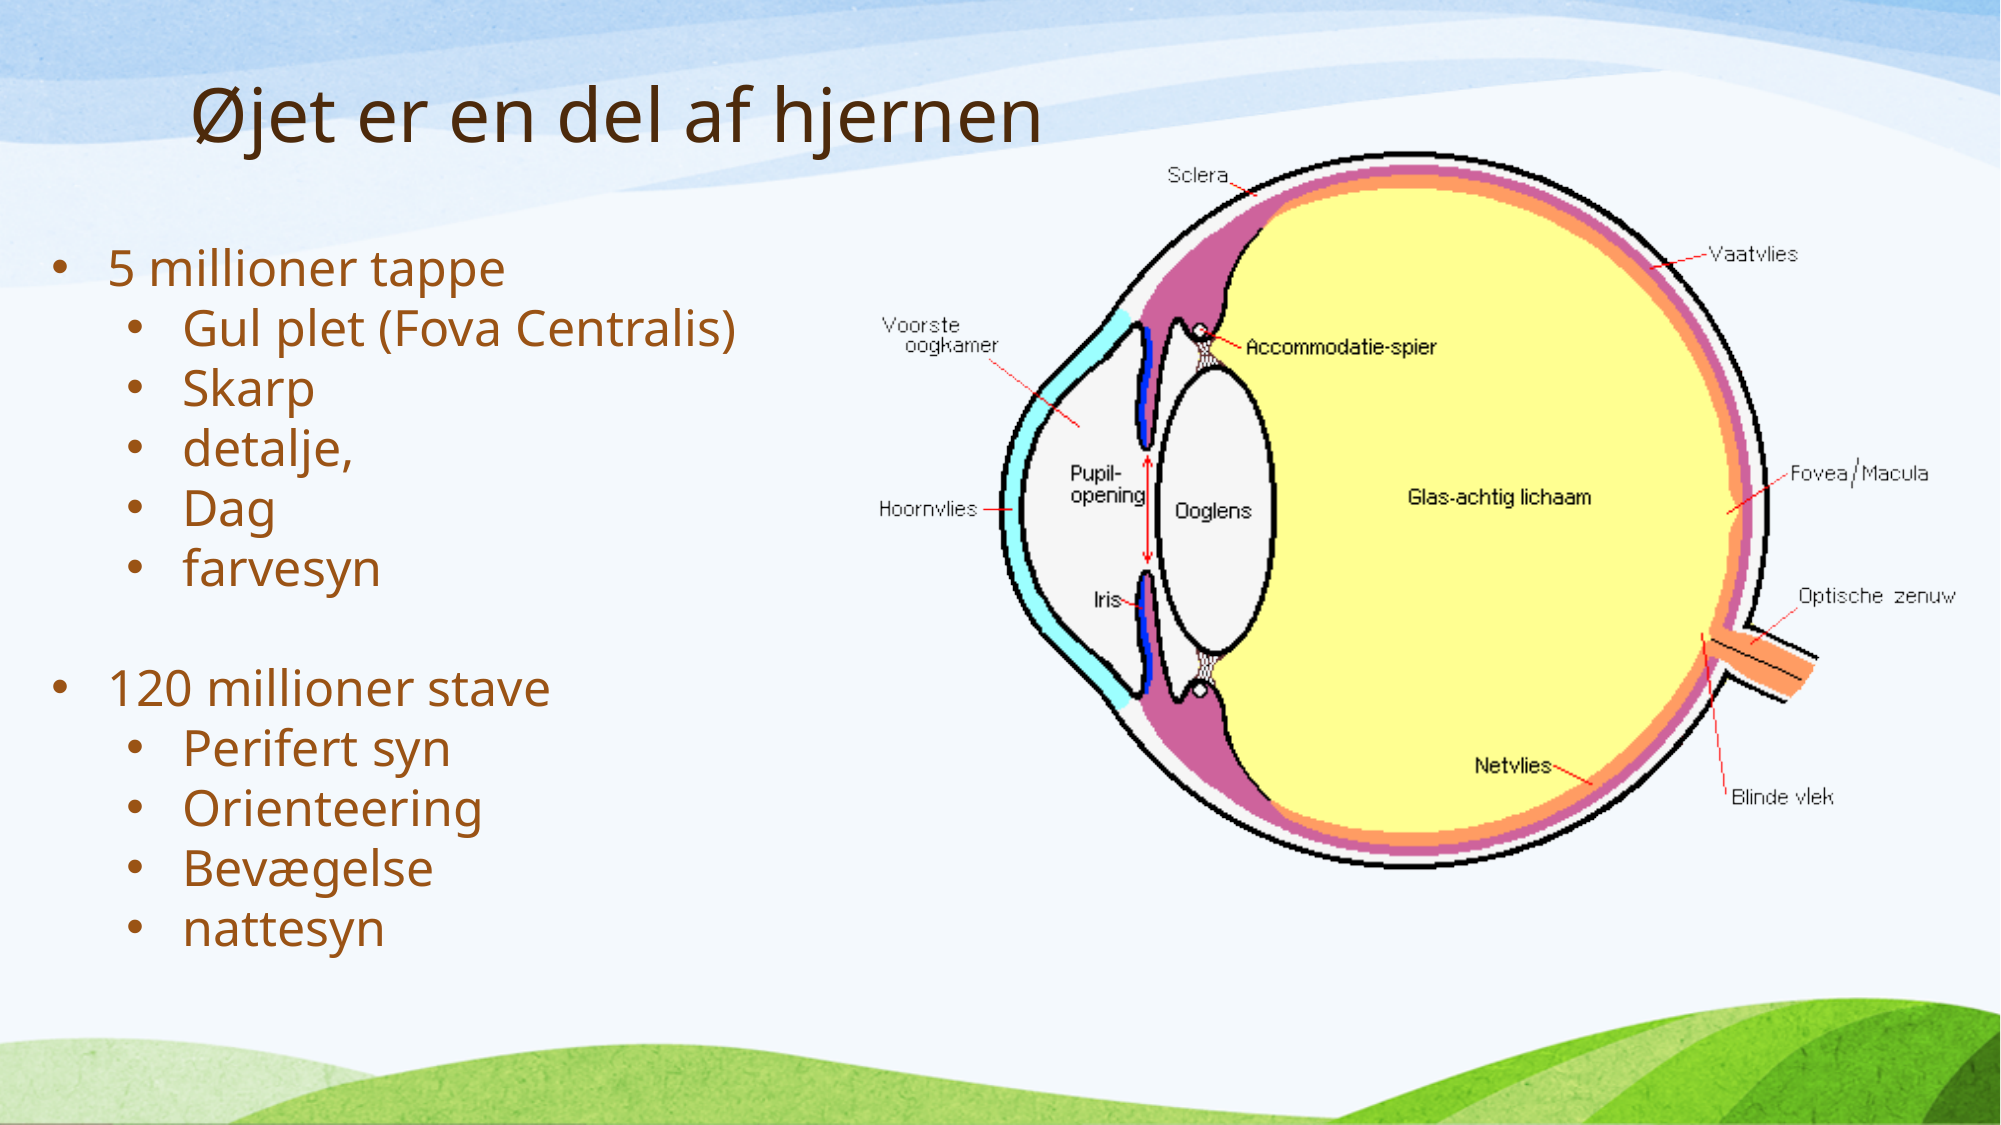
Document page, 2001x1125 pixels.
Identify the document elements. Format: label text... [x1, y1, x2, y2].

picture [0, 0, 2001, 1125]
text_box 5 millioner tappe Gul plet (Fova Centralis) Skarp detalje, Dag farvesyn 120 millioner stave Perifert syn Orienteering Bevægelse nattesyn [36, 229, 1000, 965]
title Øjet er en del af hjernen [174, 50, 1825, 167]
